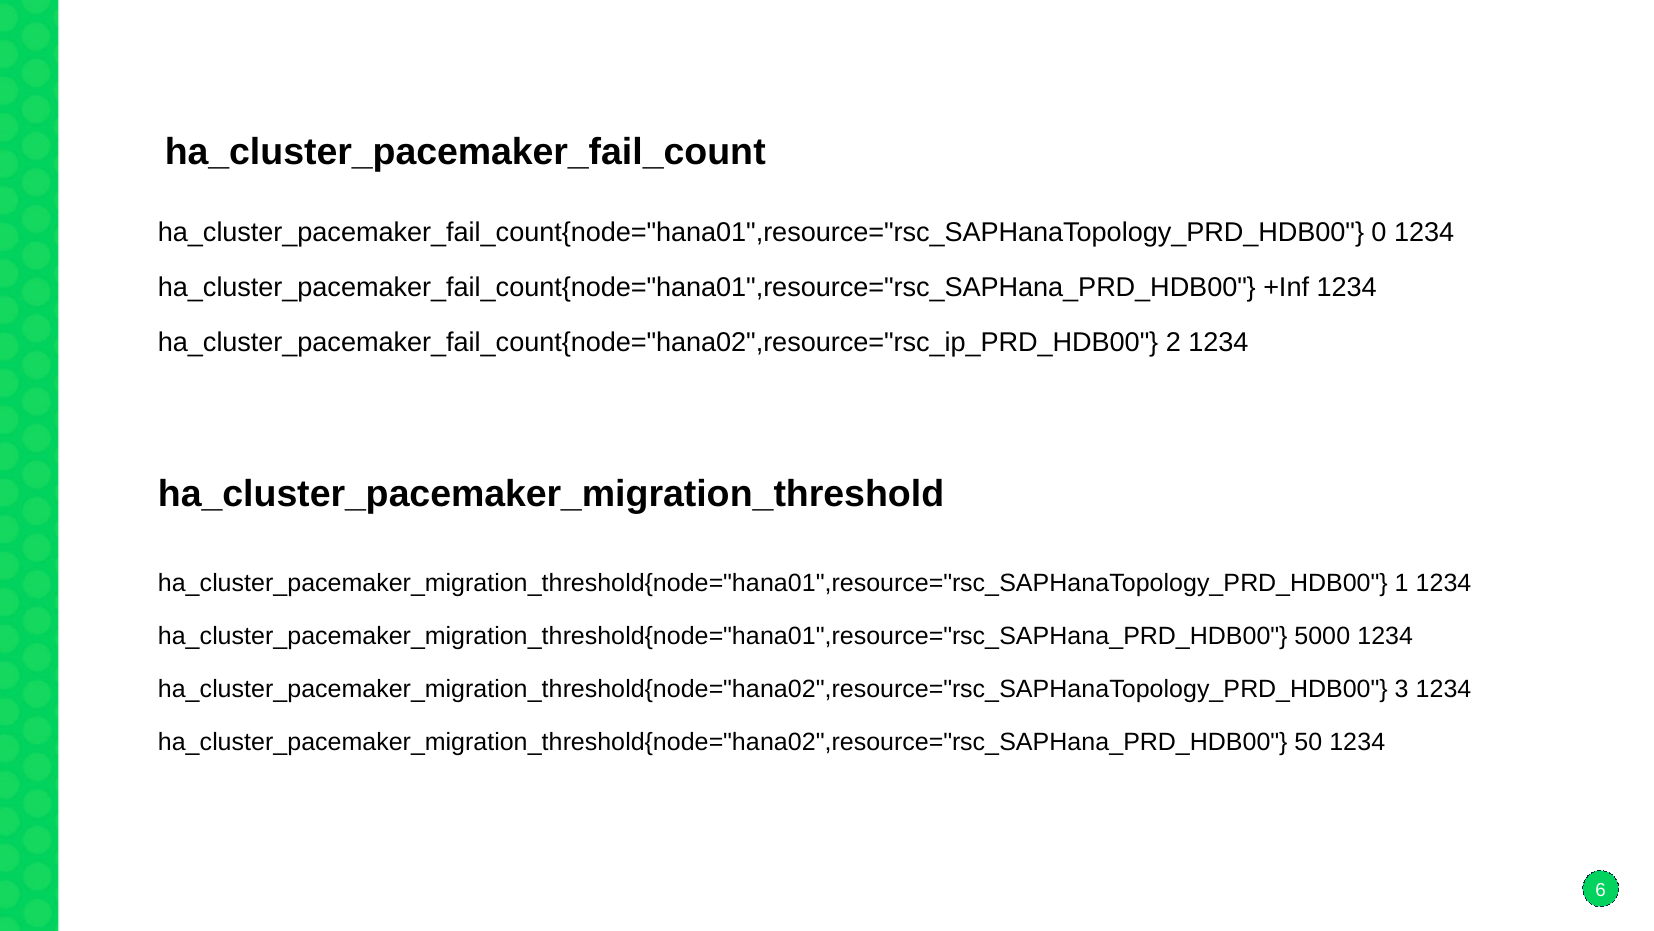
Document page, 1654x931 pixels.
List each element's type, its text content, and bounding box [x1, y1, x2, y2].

text_box ha_cluster_pacemaker_fail_count [150, 81, 946, 181]
text_box ha_cluster_pacemaker_migration_threshold{node="hana01",resource="rsc_SAPHanaTopology_PRD_HDB00"} 1 1234 ha_cluster_pacemaker_migration_threshold{node="hana01",resource="rsc_SAPHana_PRD_HDB00"} 5000 1234 ha_cluster_pacemaker_migration_threshold{node="hana02",resource="rsc_SAPHanaTopology_PRD_HDB00"} 3 1234 ha_cluster_pacemaker_migration_threshold{node="hana02",resource="rsc_SAPHana_PRD_HDB00"} 50 1234 [143, 561, 1561, 875]
text_box ha_cluster_pacemaker_fail_count{node="hana01",resource="rsc_SAPHanaTopology_PRD_HDB00"} 0 1234 ha_cluster_pacemaker_fail_count{node="hana01",resource="rsc_SAPHana_PRD_HDB00"} +Inf 1234 ha_cluster_pacemaker_fail_count{node="hana02",resource="rsc_ip_PRD_HDB00"} 2 1234 [143, 210, 1524, 541]
title [165, 26, 1485, 210]
text_box ha_cluster_pacemaker_migration_threshold [143, 465, 1006, 561]
picture [0, 0, 76, 931]
